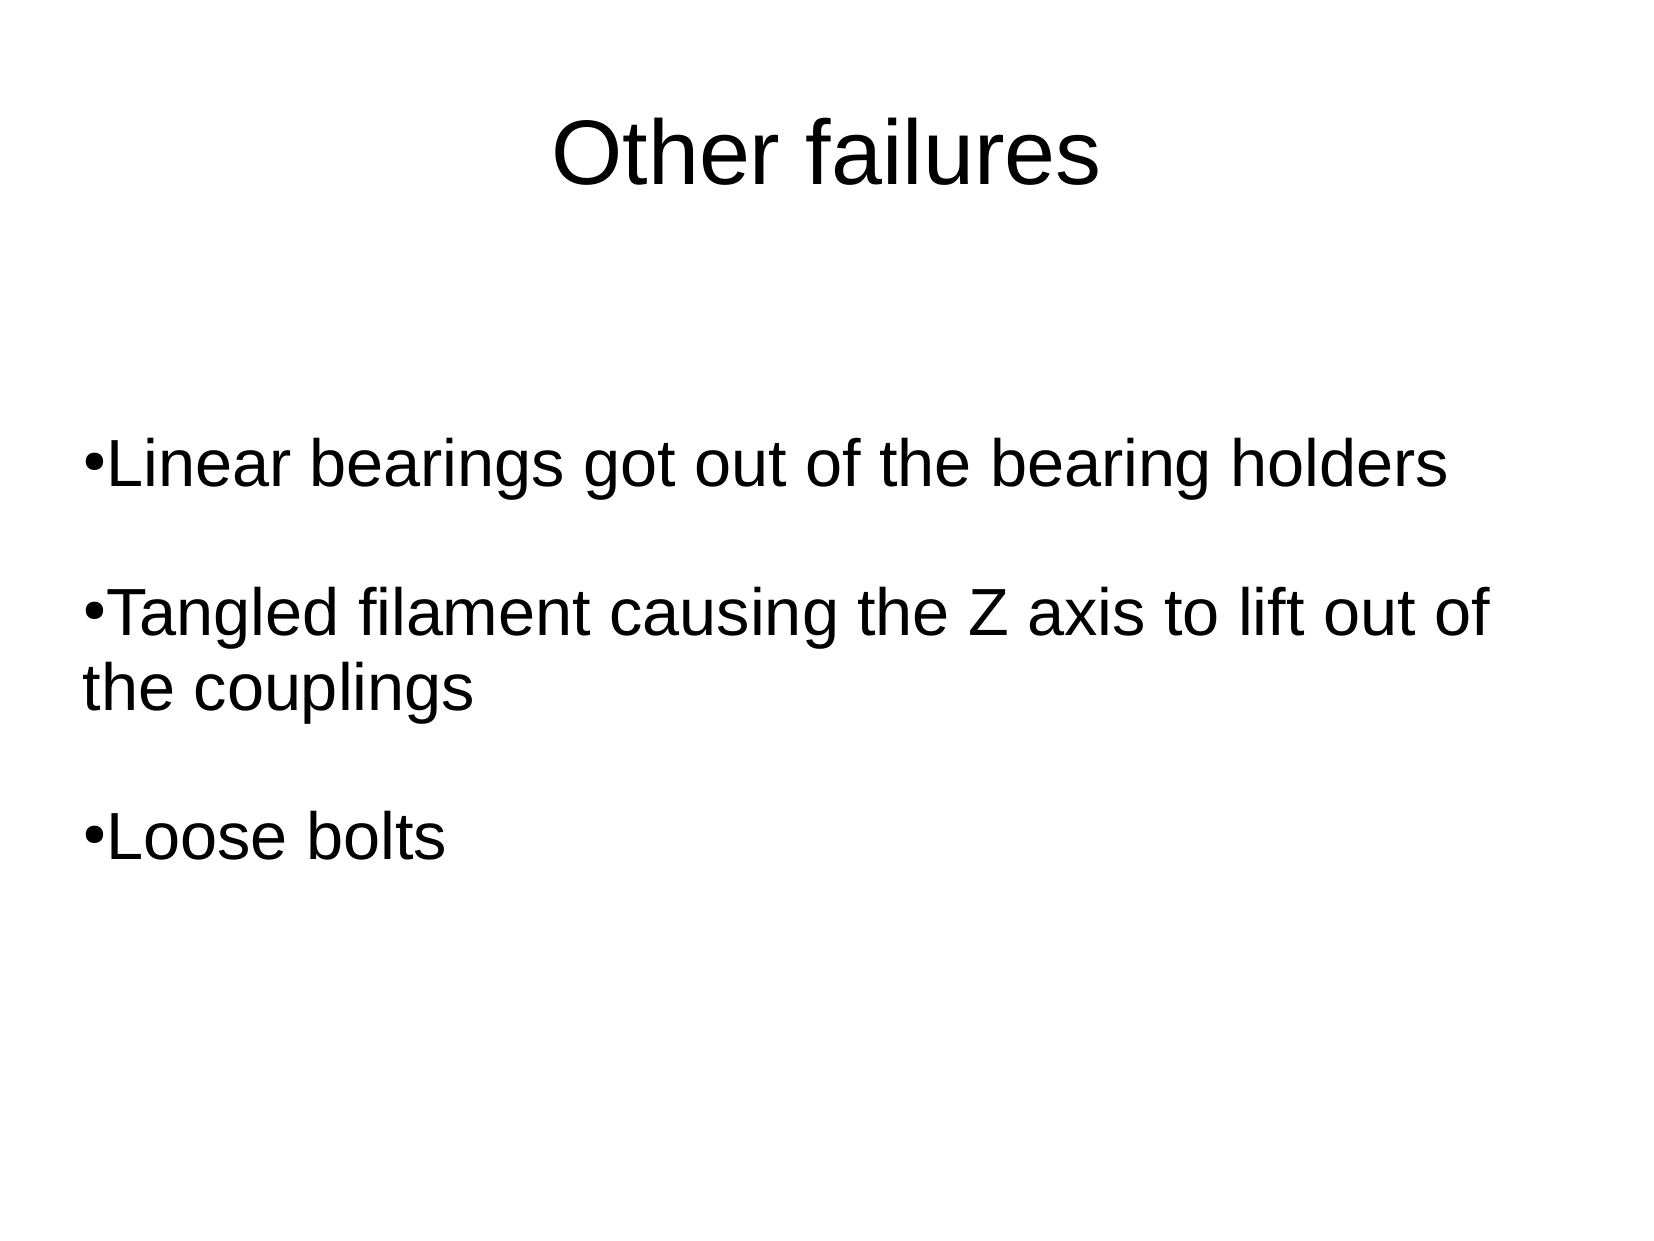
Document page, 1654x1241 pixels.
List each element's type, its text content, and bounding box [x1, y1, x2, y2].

subtitle Linear bearings got out of the bearing holders Tangled filament causing the Z axis to lift out of the couplings Loose bolts [82, 290, 1571, 1010]
title Other failures [82, 49, 1571, 257]
